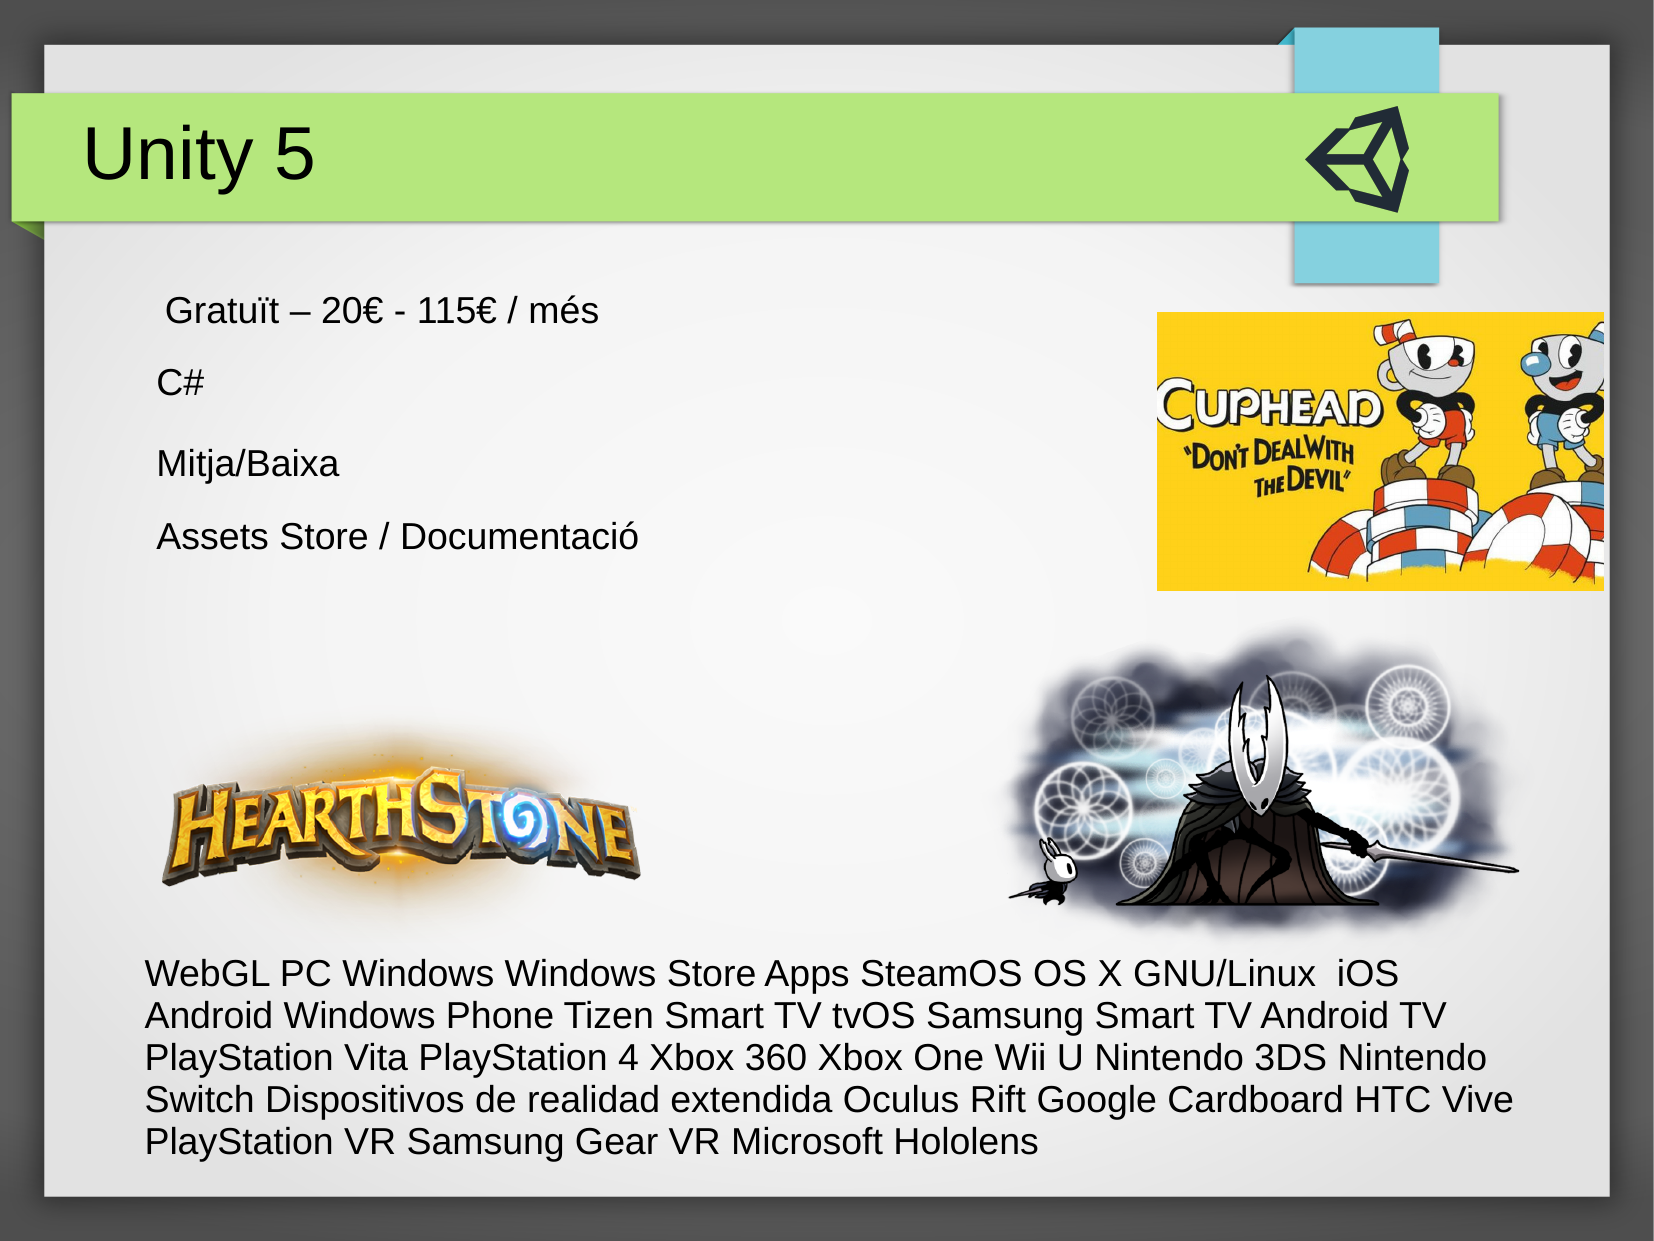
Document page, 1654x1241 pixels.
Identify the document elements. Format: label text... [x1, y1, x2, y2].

text_box Mitja/Baixa [141, 434, 508, 492]
text_box WebGL PC Windows Windows Store Apps SteamOS OS X GNU/Linux iOS Android Windows Phone Tizen Smart TV tvOS Samsung Smart TV Android TV PlayStation Vita PlayStation 4 Xbox 360 Xbox One Wii U Nintendo 3DS Nintendo Switch Dispositivos de realidad extendida Oculus Rift Google Cardboard HTC Vive PlayStation VR Samsung Gear VR Microsoft Hololens [129, 944, 1548, 1170]
text_box Assets Store / Documentació [141, 507, 674, 607]
picture [0, 0, 1654, 1241]
title Unity 5 [82, 94, 1264, 213]
text_box Gratuït – 20€ - 115€ / més [150, 281, 635, 381]
text_box C# [141, 354, 508, 412]
